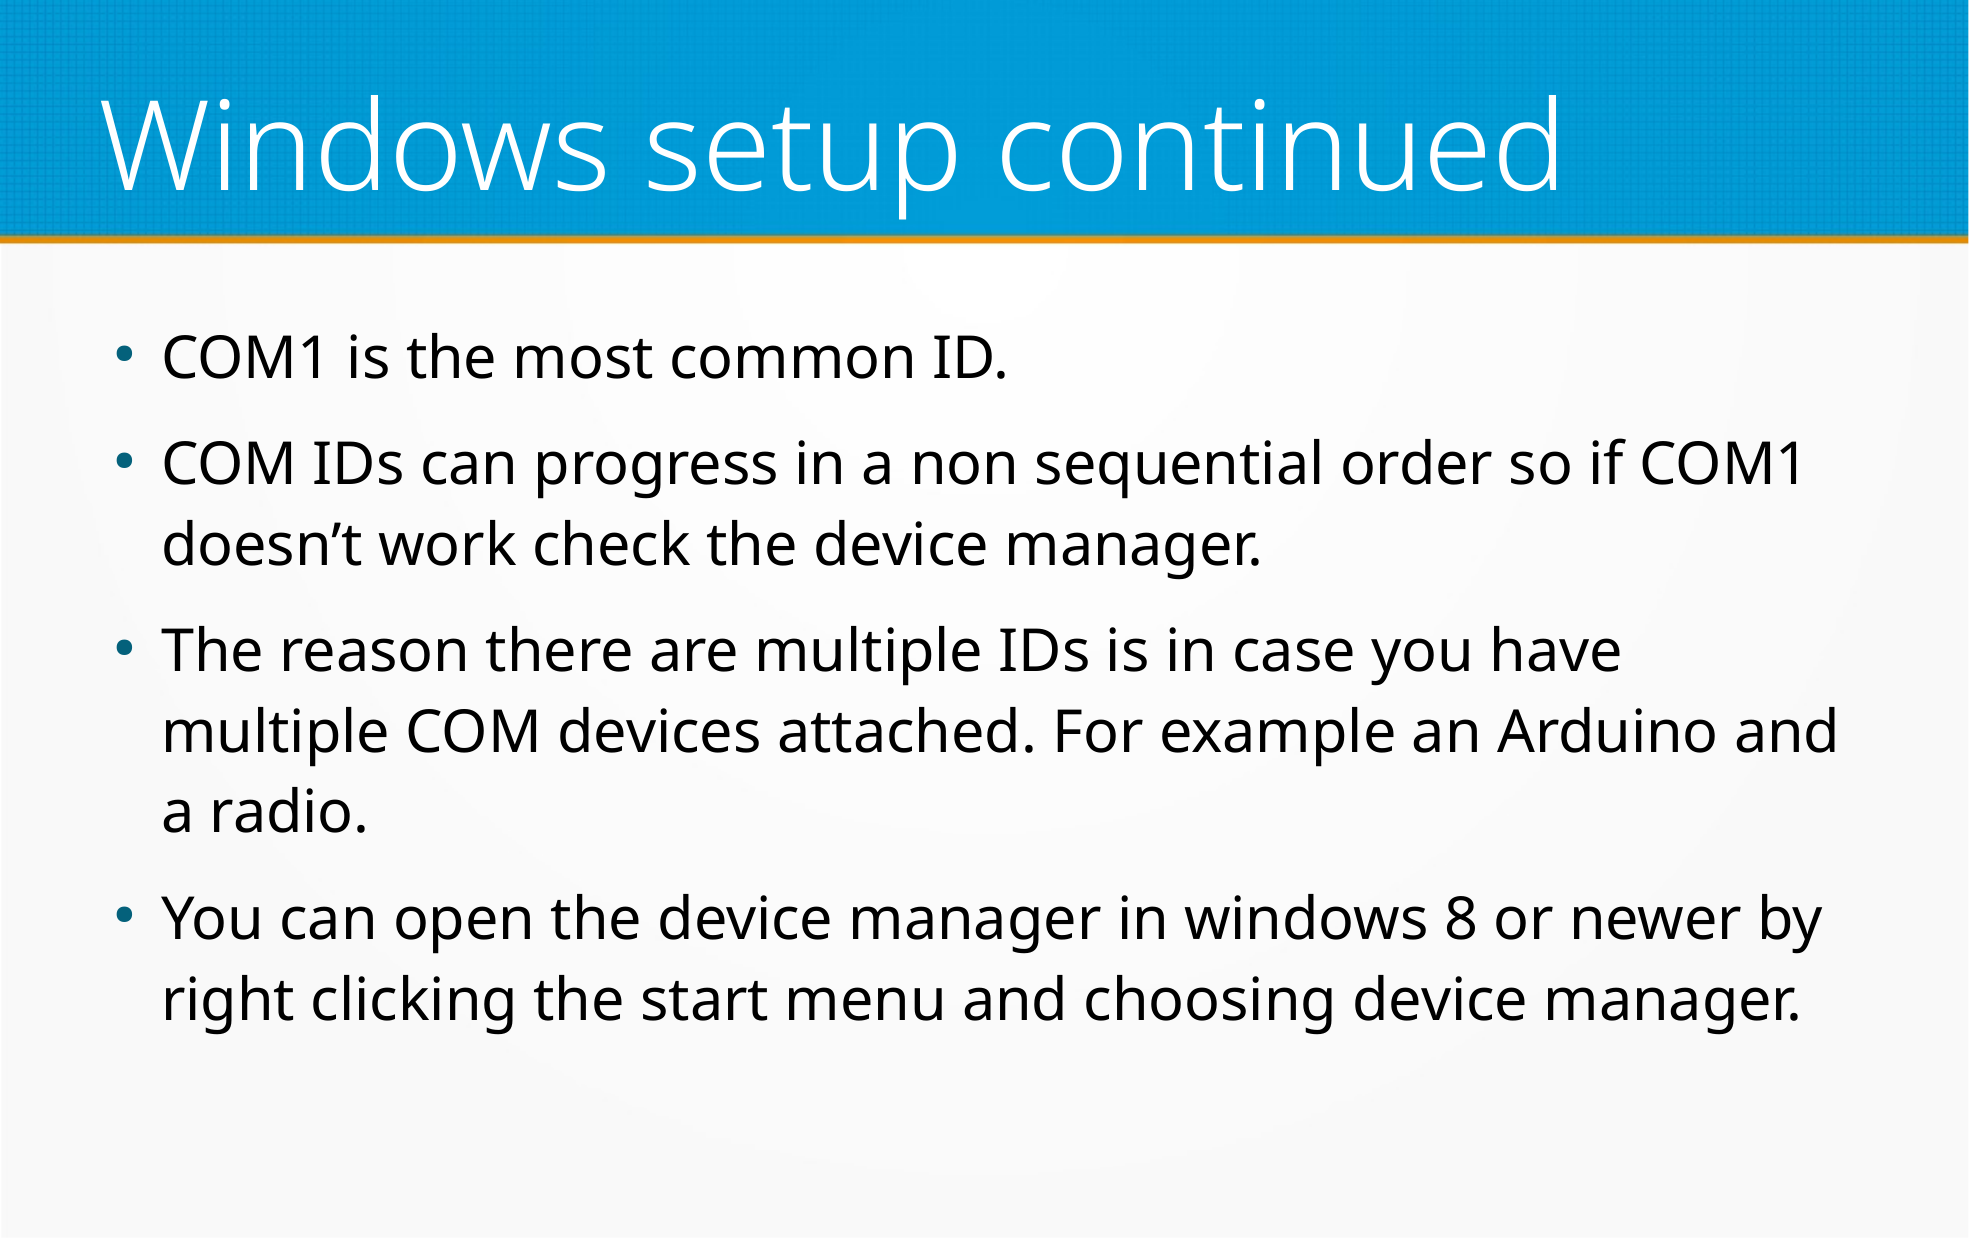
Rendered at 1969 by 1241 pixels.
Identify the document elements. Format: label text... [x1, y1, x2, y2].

picture [0, 233, 1969, 1241]
list COM1 is the most common ID. COM IDs can progress in a non sequential order so if COM1 doesn’t work check the device manager. The reason there are multiple IDs is in case you have multiple COM devices attached. For example an Arduino and a radio. You can open the device manager in windows 8 or newer by right clicking the start menu and choosing device manager. [98, 315, 1861, 1081]
title Windows setup continued [98, 19, 1870, 227]
